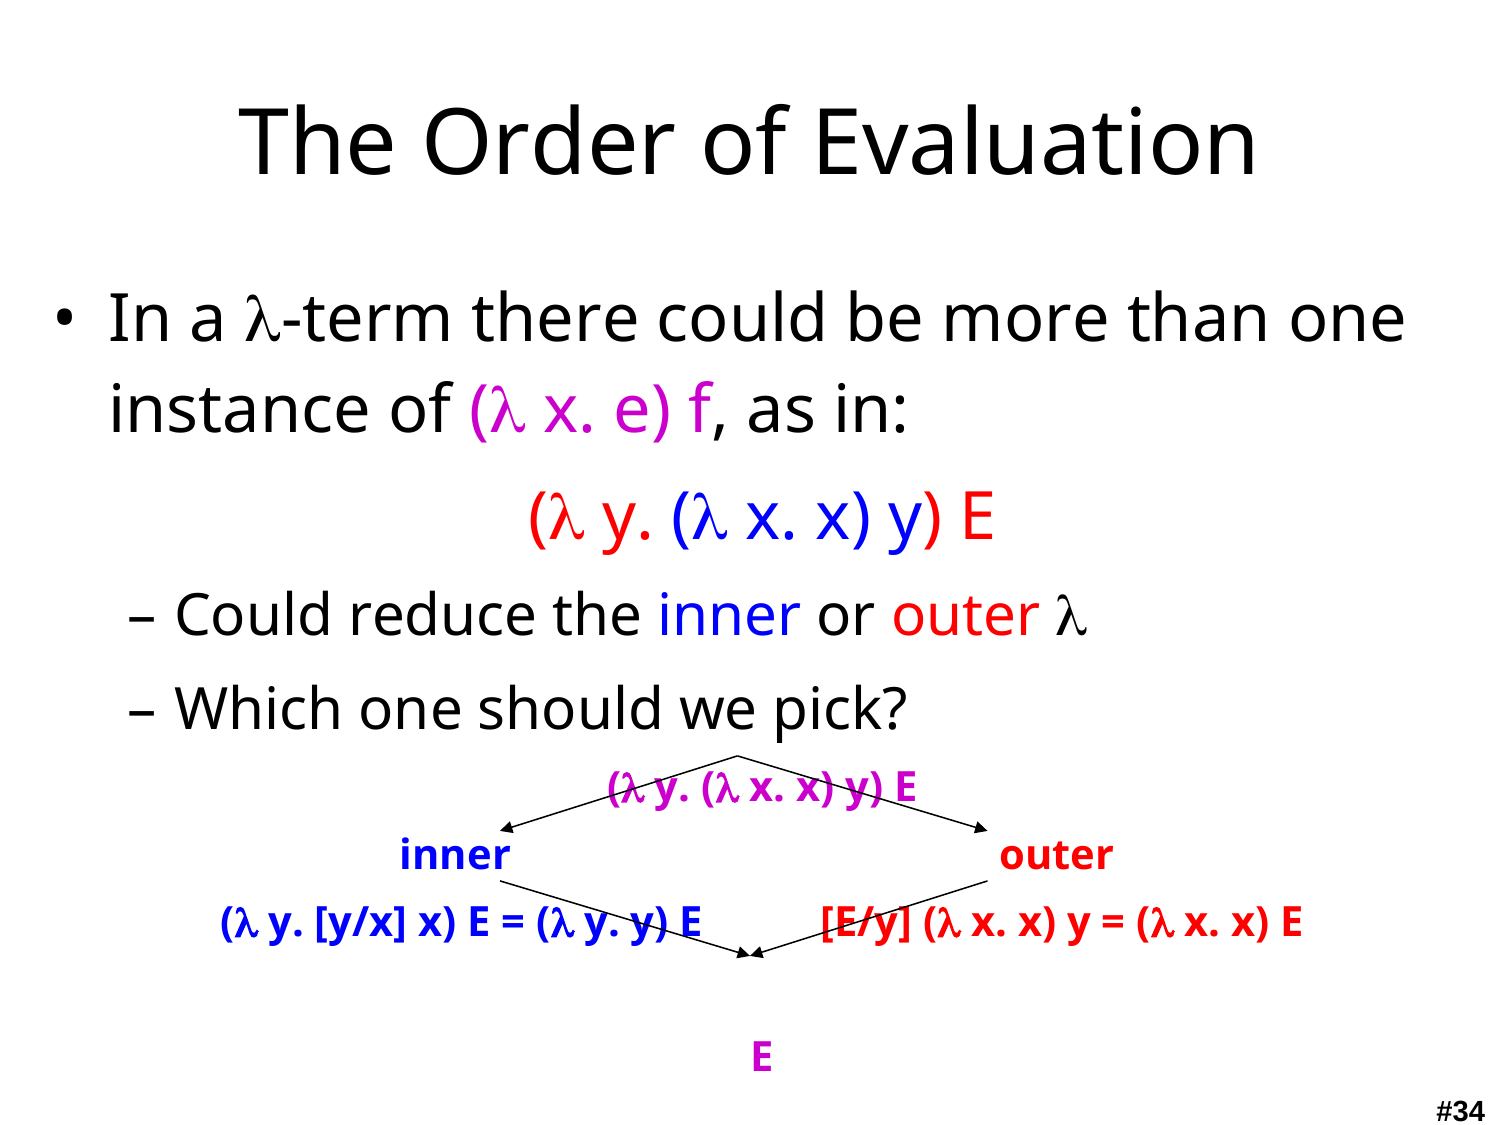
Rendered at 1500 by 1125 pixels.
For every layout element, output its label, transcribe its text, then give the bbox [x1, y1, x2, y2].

list In a -term there could be more than one instance of ( x. e) f, as in: ( y. ( x. x) y) E Could reduce the inner or outer  Which one should we pick? ( y. ( x. x) y) E inner outer ( y. [y/x] x) E = ( y. y) E [E/y] ( x. x) y = ( x. x) E E [37, 262, 1488, 1101]
title The Order of Evaluation [24, 45, 1476, 233]
